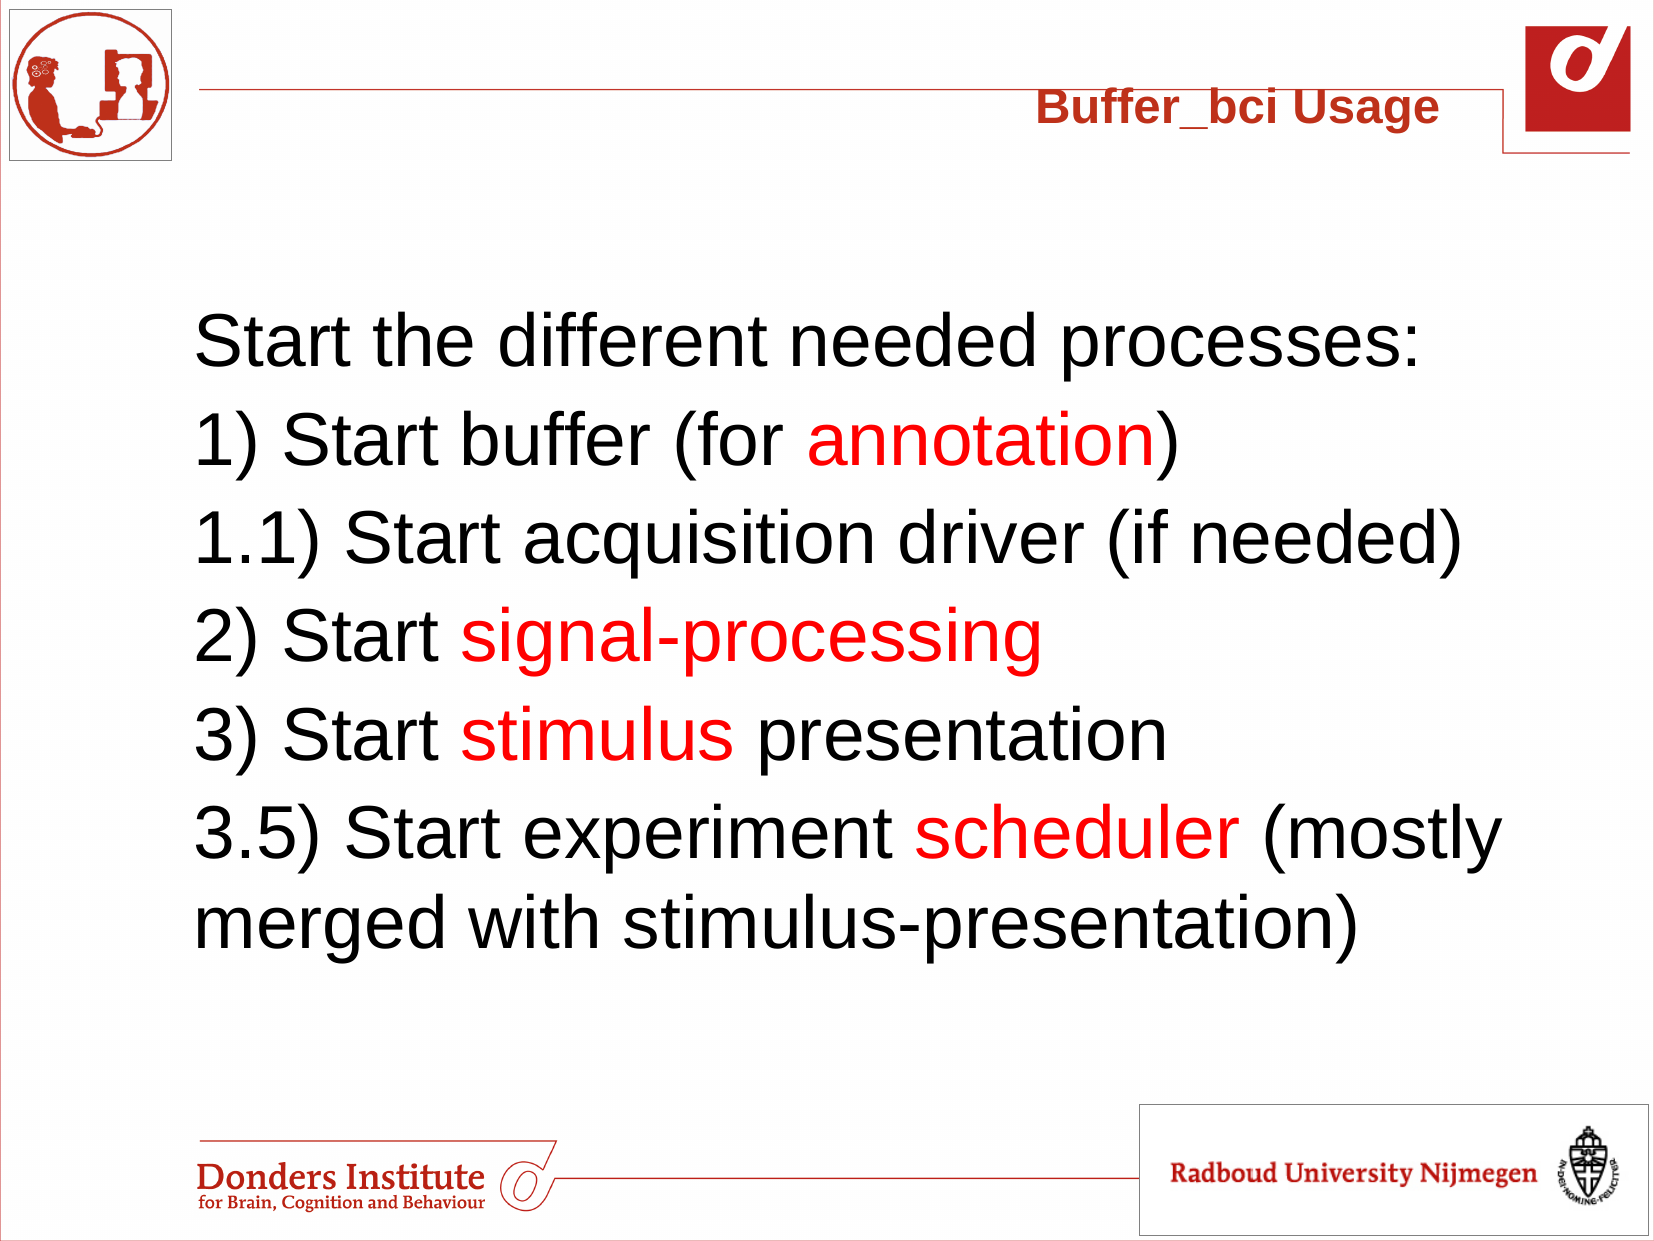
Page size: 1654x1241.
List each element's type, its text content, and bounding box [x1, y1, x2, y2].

picture [0, 0, 1654, 1241]
title Buffer_bci Usage [1035, 72, 1621, 151]
list Start the different needed processes: 1) Start buffer (for annotation) 1.1) Start acquisition driver (if needed) 2) Start signal-processing 3) Start stimulus presentation 3.5) Start experiment scheduler (mostly merged with stimulus-presentation) [193, 291, 1591, 1111]
